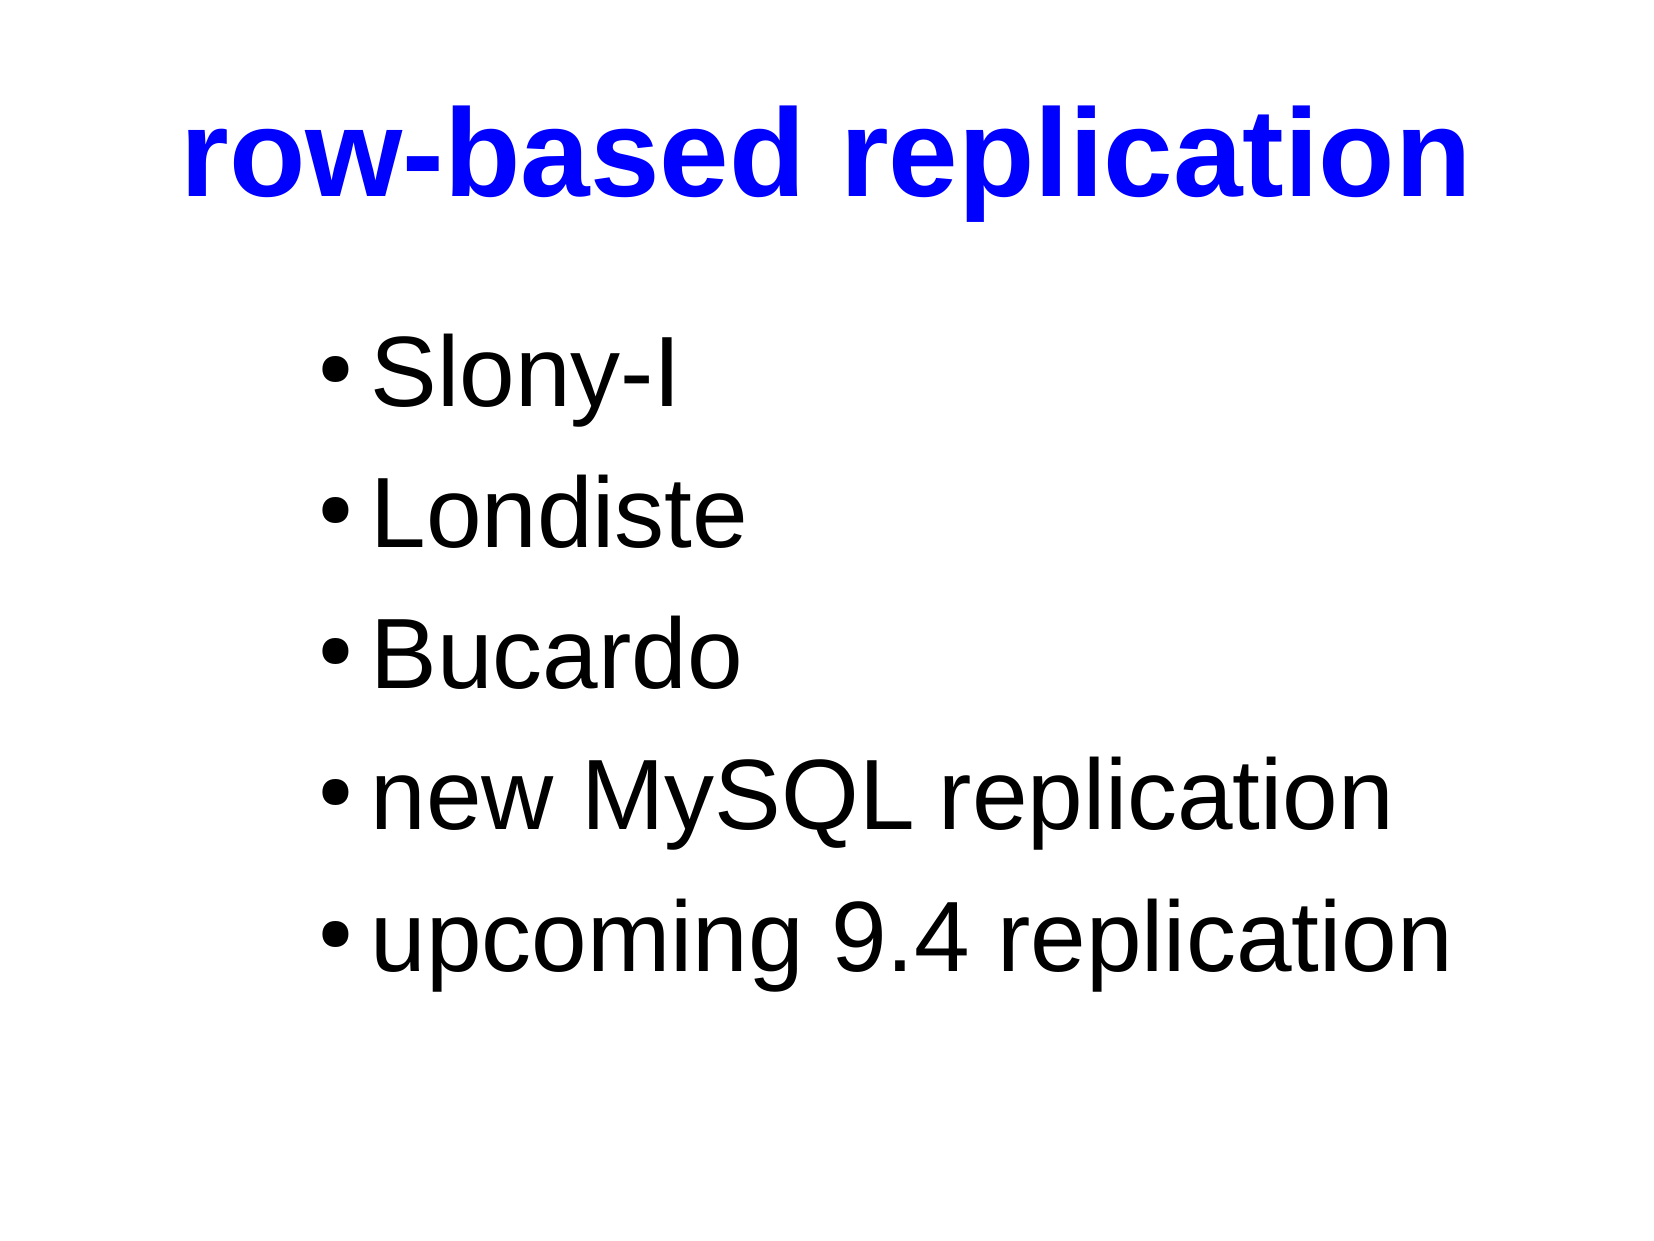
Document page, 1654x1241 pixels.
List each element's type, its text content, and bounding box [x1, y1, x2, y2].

list Slony-I Londiste Bucardo new MySQL replication upcoming 9.4 replication [300, 315, 1571, 1094]
title row-based replication [82, 49, 1571, 257]
